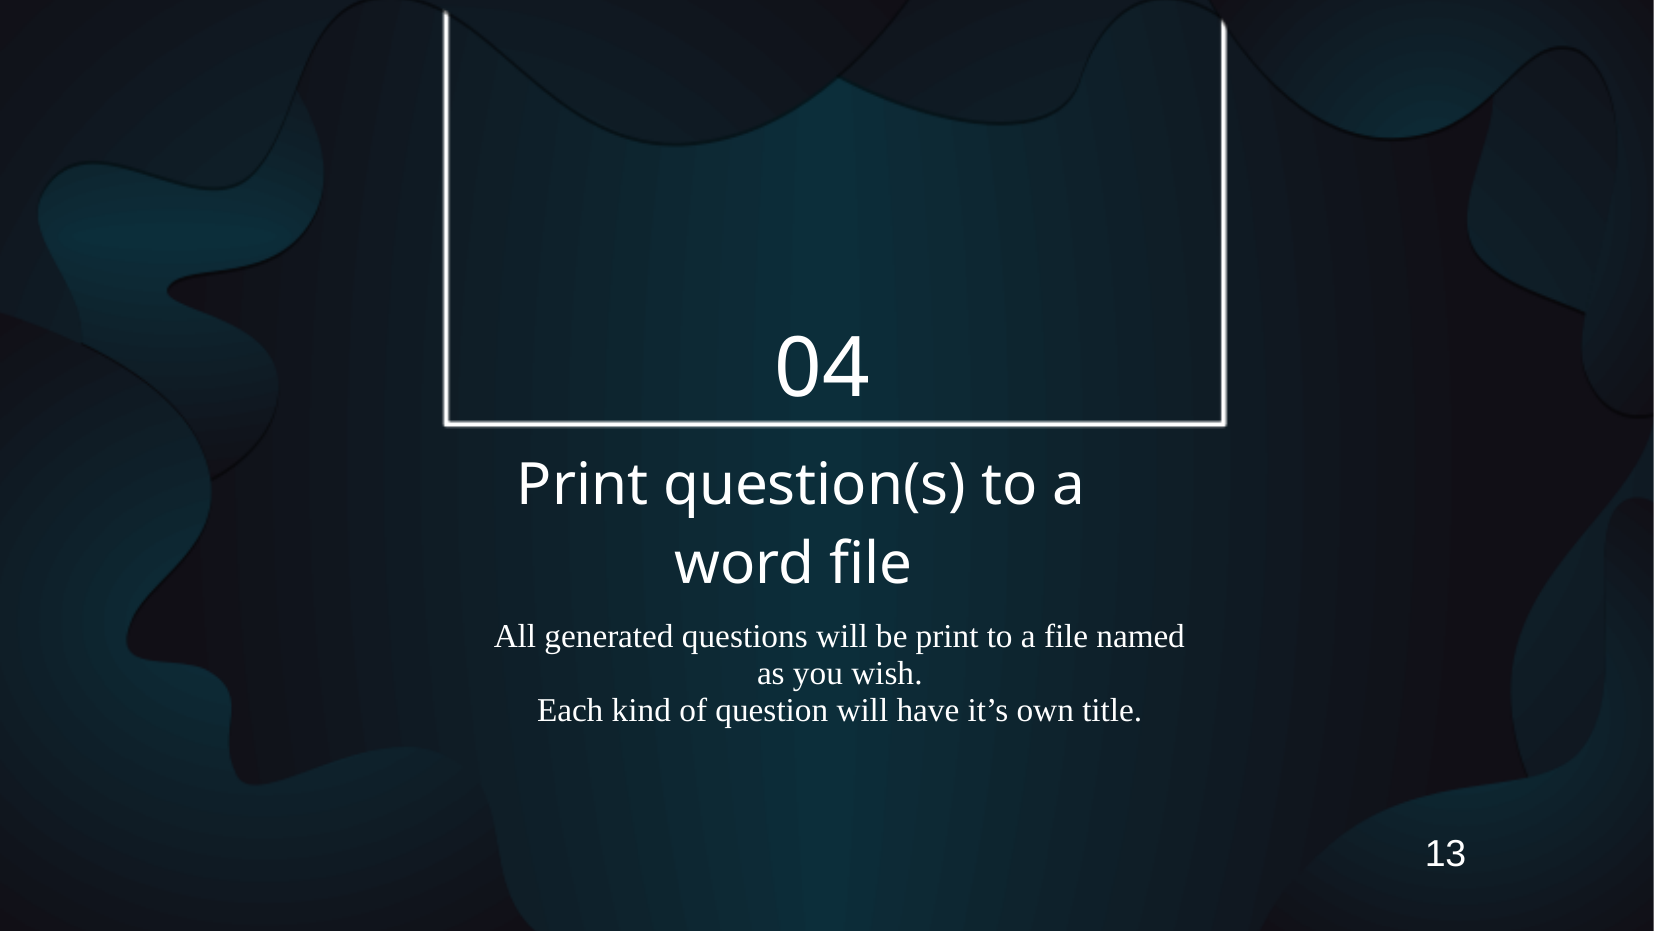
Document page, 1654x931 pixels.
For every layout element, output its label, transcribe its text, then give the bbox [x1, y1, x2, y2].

text_box Print question(s) to a word file [462, 435, 1141, 586]
picture [0, 0, 1654, 931]
text_box 13 [1410, 825, 1576, 882]
text_box All generated questions will be print to a file named as you wish. Each kind of question will have it’s own title. [465, 610, 1216, 931]
title 04 [465, 343, 1180, 421]
